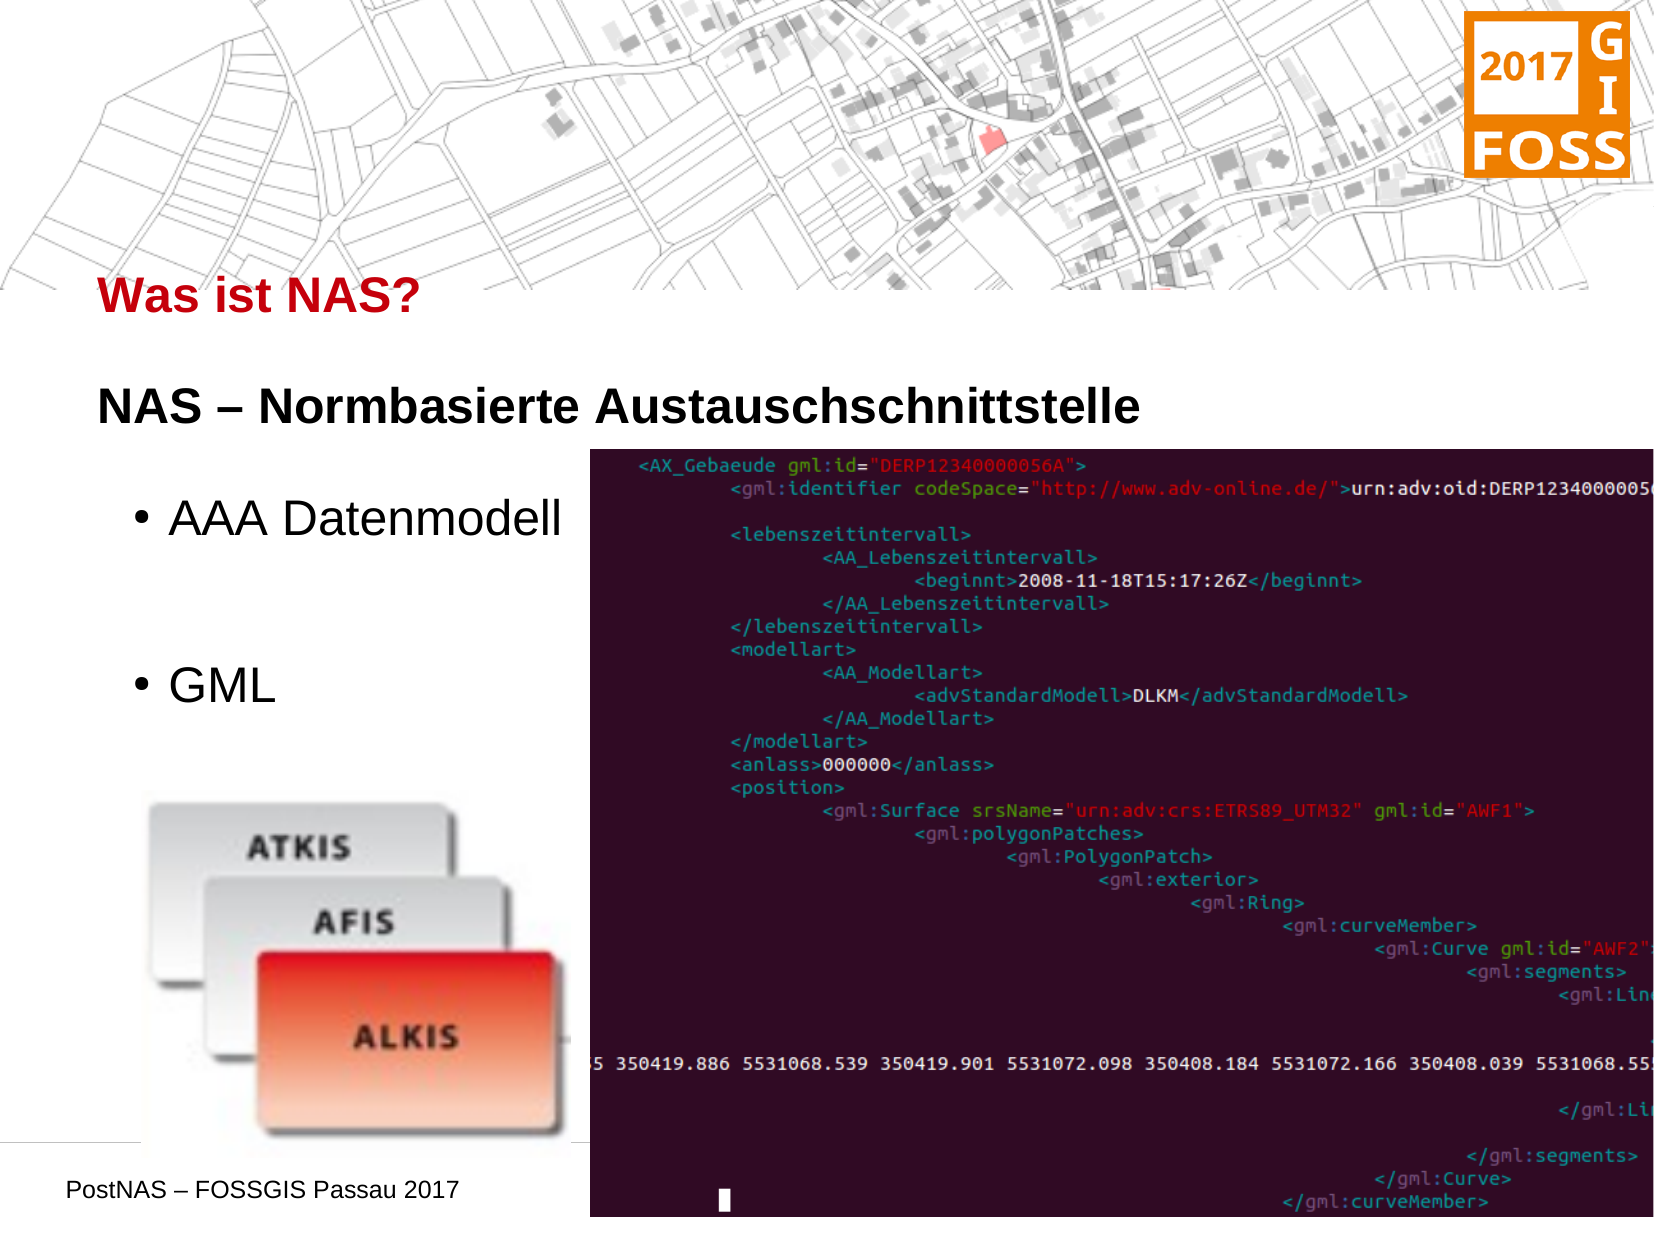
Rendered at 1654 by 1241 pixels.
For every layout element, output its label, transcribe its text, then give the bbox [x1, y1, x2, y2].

picture [141, 790, 571, 1158]
picture [590, 449, 1654, 1217]
picture [1464, 11, 1630, 178]
text_box Was ist NAS? NAS – Normbasierte Austauschschnittstelle AAA Datenmodell GML [82, 259, 1595, 1087]
